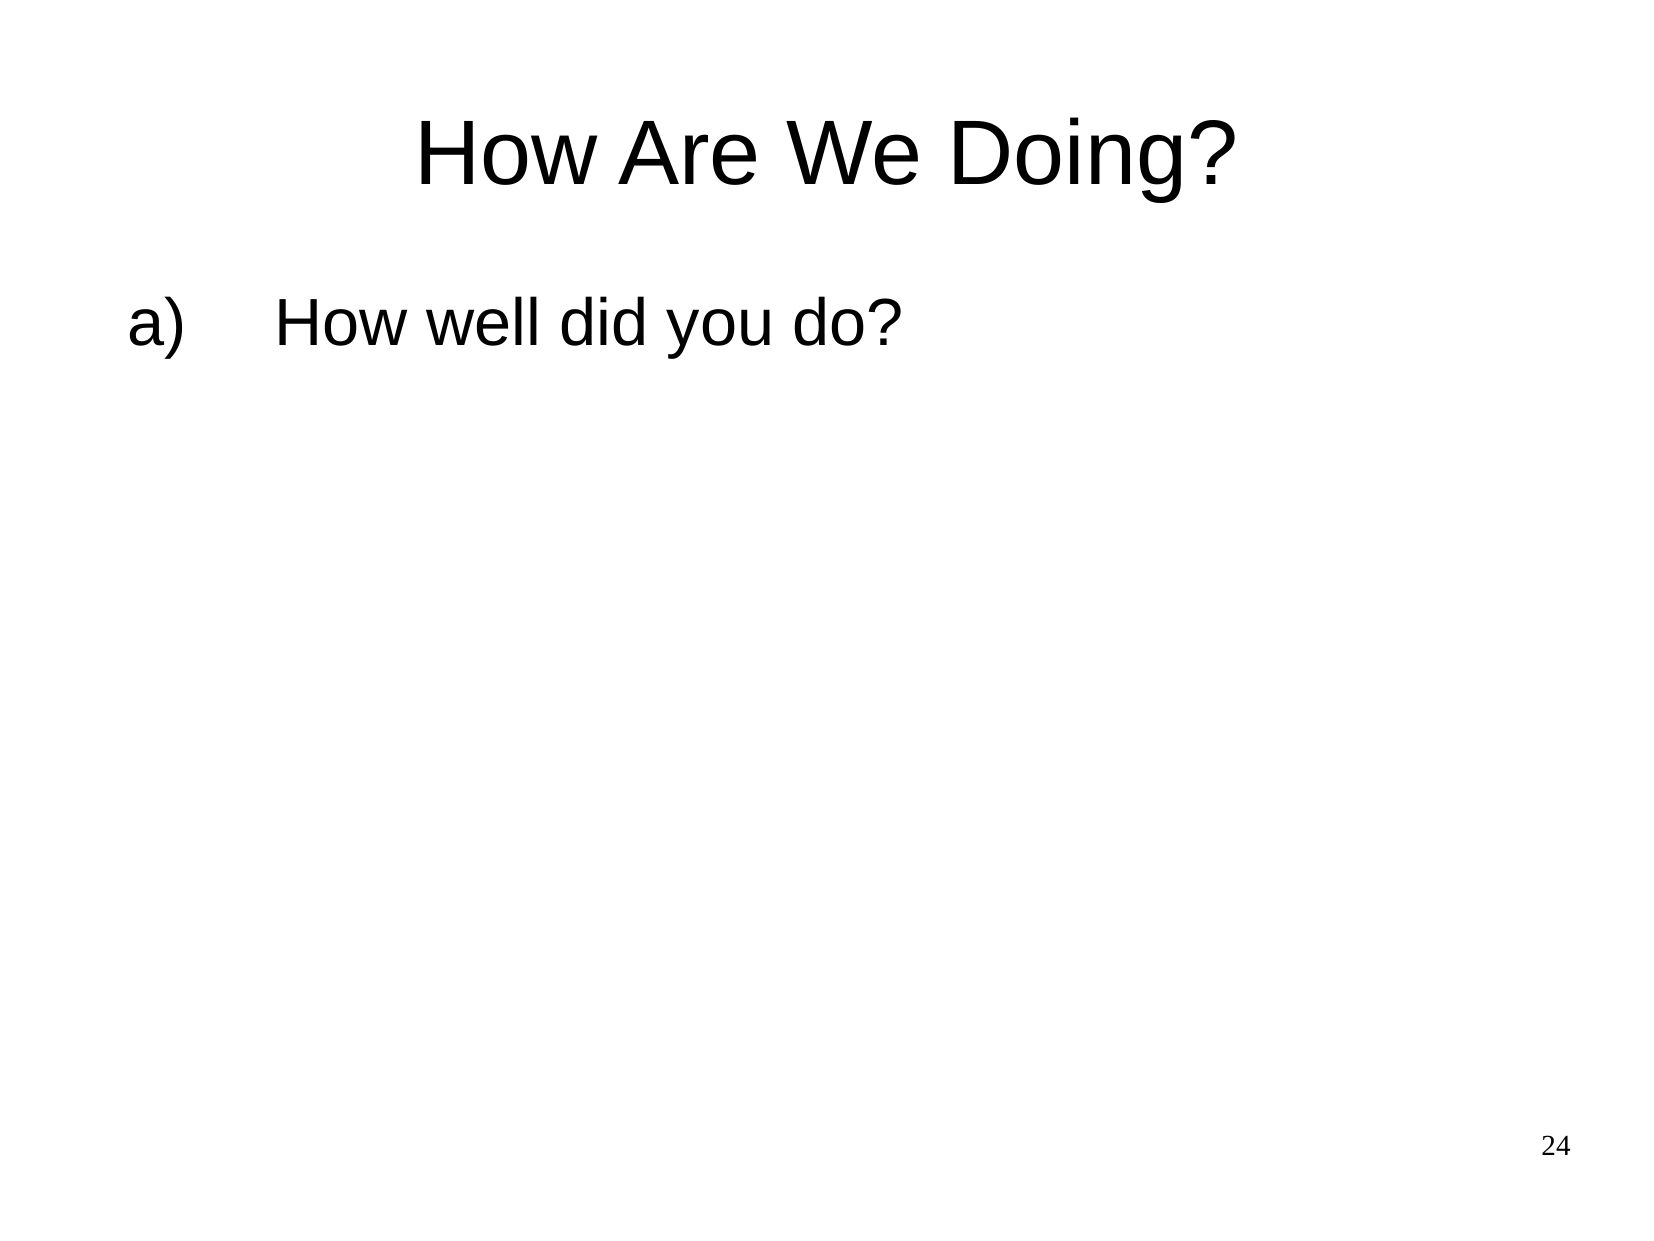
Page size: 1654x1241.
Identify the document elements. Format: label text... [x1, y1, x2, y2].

title How Are We Doing? [82, 49, 1571, 257]
text_box a) How well did you do? [112, 277, 920, 368]
